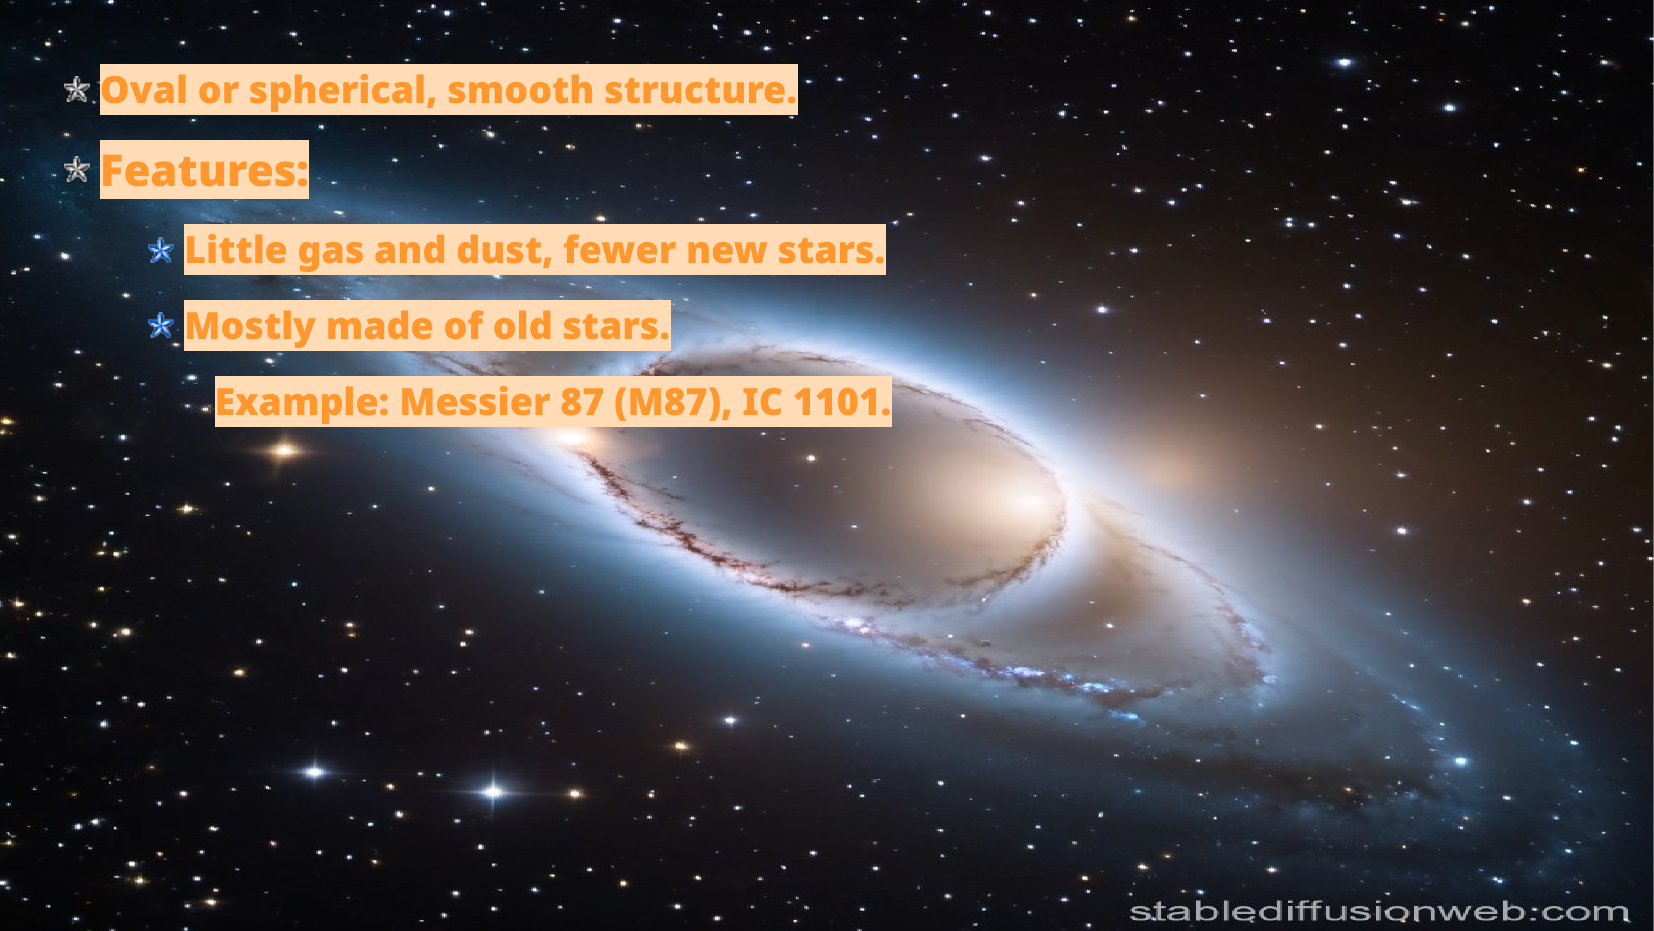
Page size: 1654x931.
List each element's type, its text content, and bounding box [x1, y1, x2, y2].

picture [0, 0, 1654, 931]
text_box Oval or spherical, smooth structure. Features: Little gas and dust, fewer new stars. Mostly made of old stars. Example: Messier 87 (M87), IC 1101. [49, 56, 1543, 848]
